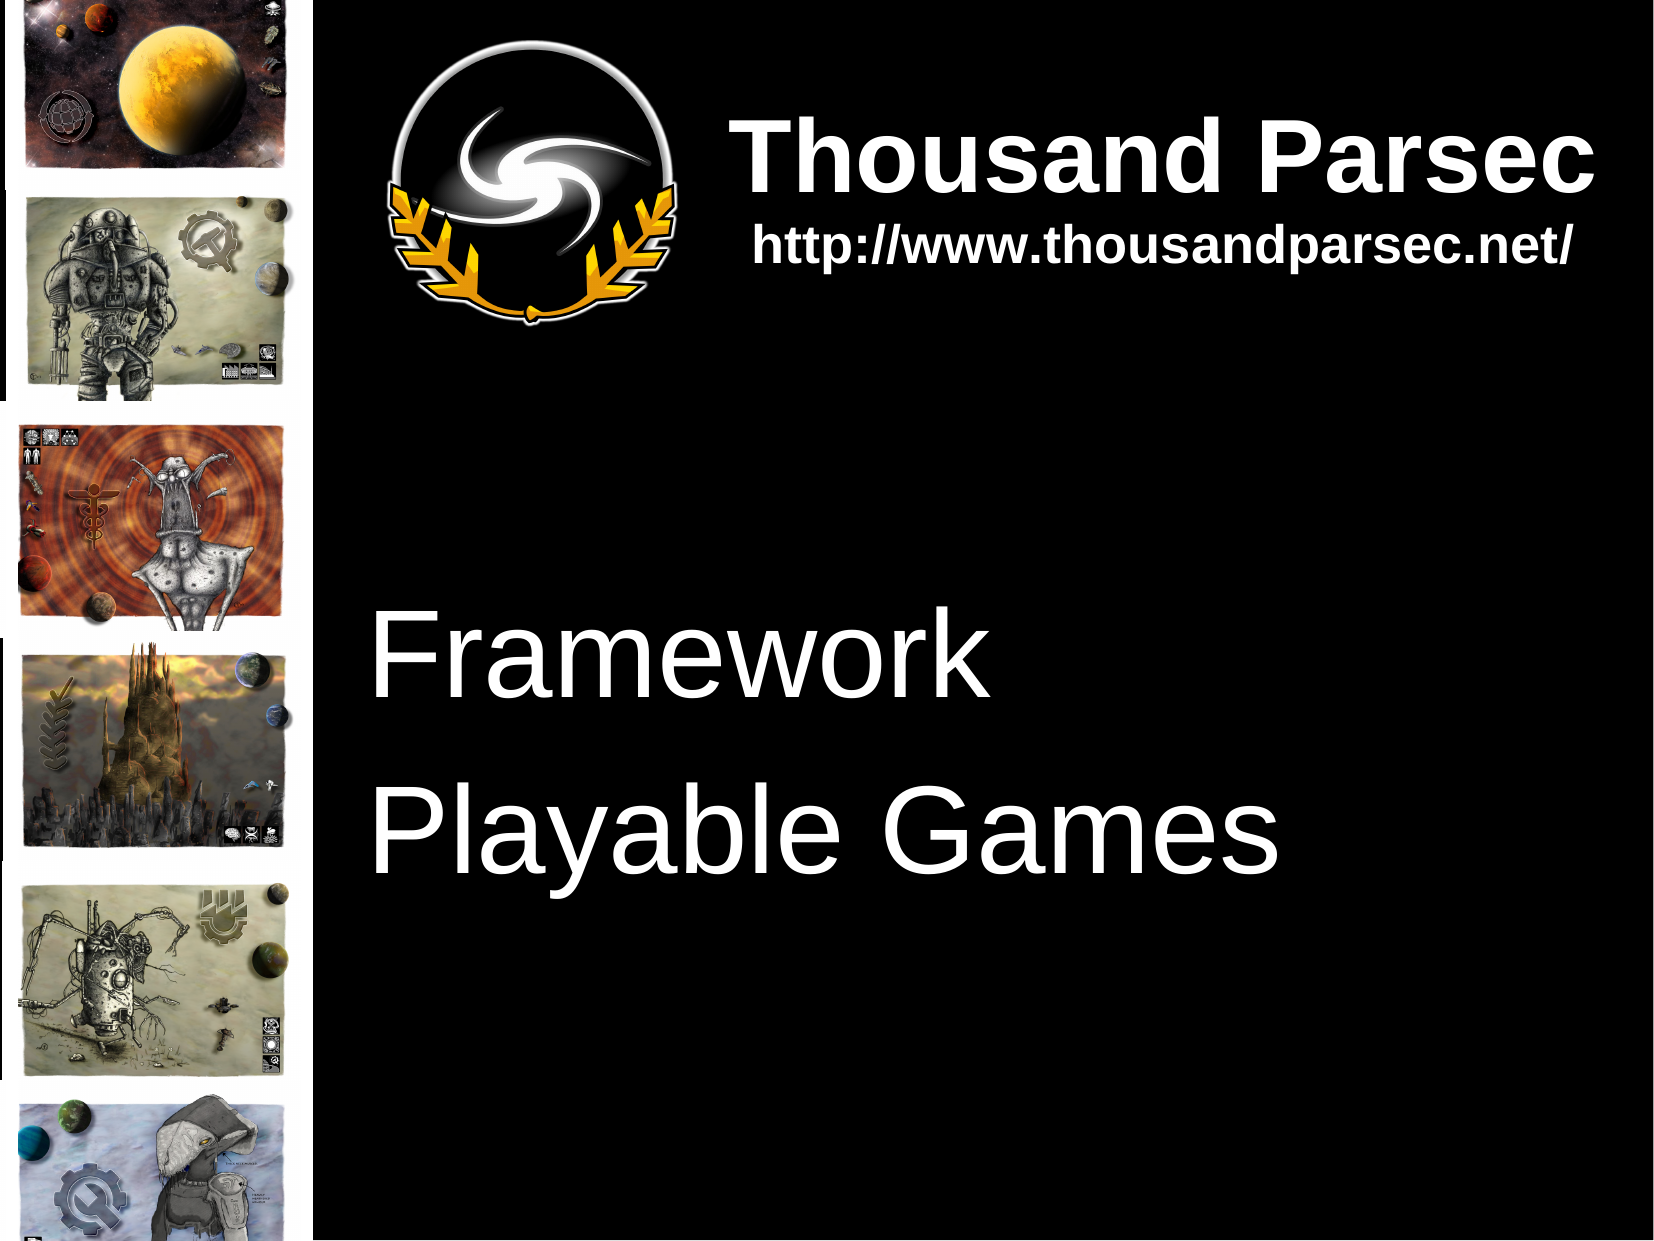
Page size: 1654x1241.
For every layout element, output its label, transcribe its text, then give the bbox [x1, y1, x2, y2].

picture [18, 0, 301, 1241]
picture [0, 401, 6, 1241]
list Framework Playable Games [348, 407, 1565, 1212]
text_box Thousand Parsec http://www.thousandparsec.net/ [336, 90, 1654, 367]
text_box [313, 0, 1654, 1241]
picture [383, 40, 680, 90]
text_box [0, 0, 6, 401]
